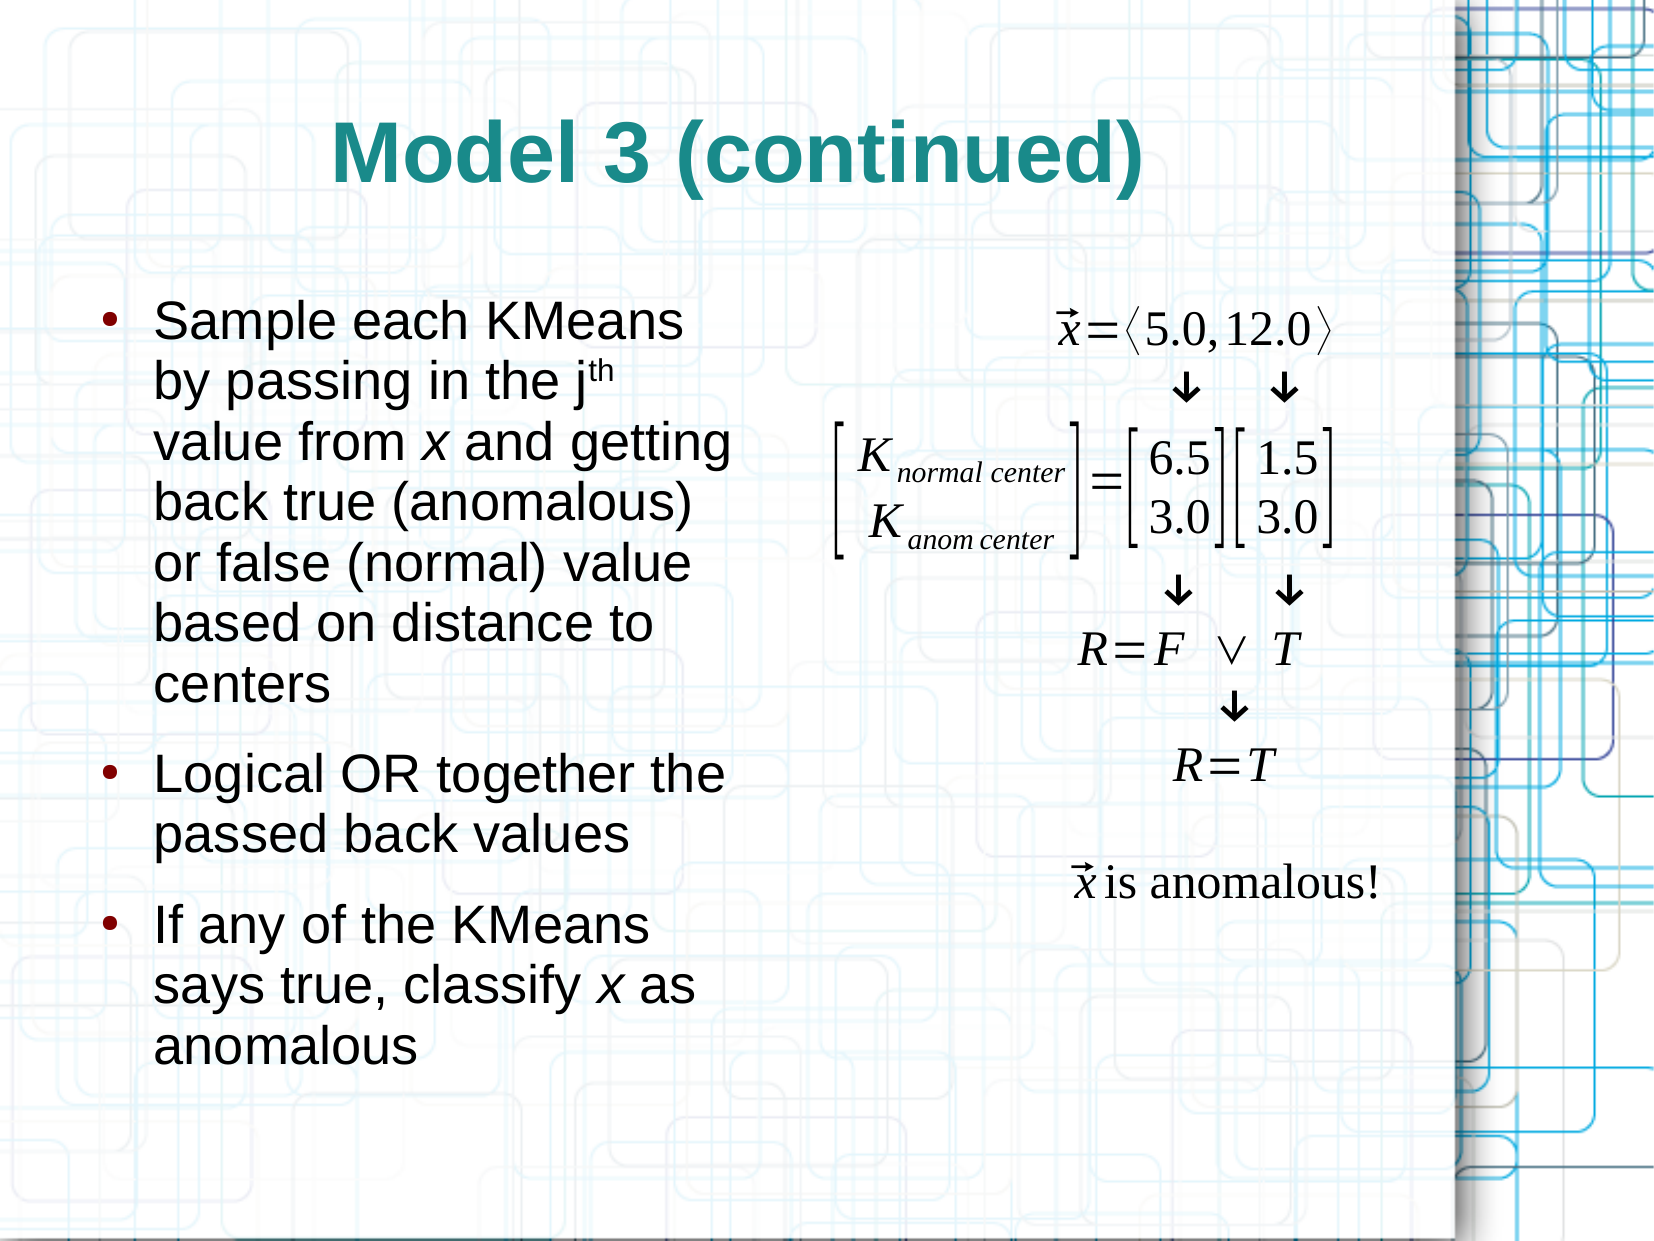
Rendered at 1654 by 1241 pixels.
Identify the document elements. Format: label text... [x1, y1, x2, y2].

title Model 3 (continued) [59, 49, 1418, 257]
chart [825, 419, 1388, 910]
chart [1047, 300, 1340, 416]
list Sample each KMeans by passing in the jth value from x and getting back true (anomalous) or false (normal) value based on distance to centers Logical OR together the passed back values If any of the KMeans says true, classify x as anomalous [82, 290, 734, 1109]
picture [0, 0, 1654, 1241]
